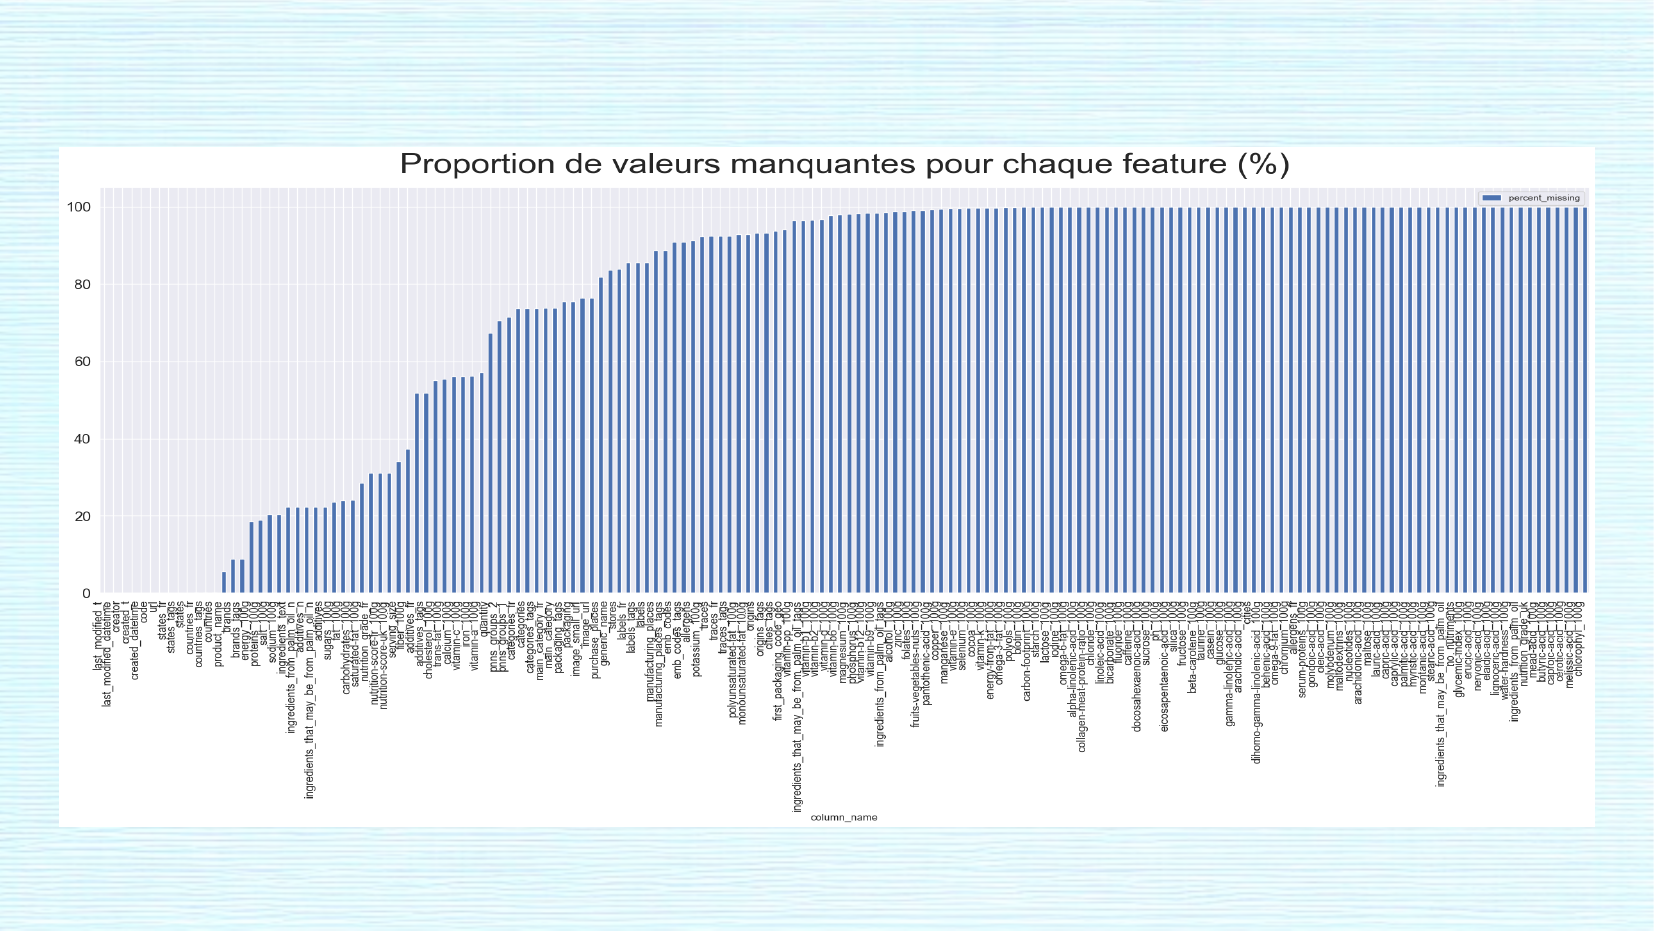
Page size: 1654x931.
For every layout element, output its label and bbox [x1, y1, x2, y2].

picture [59, 147, 1595, 827]
